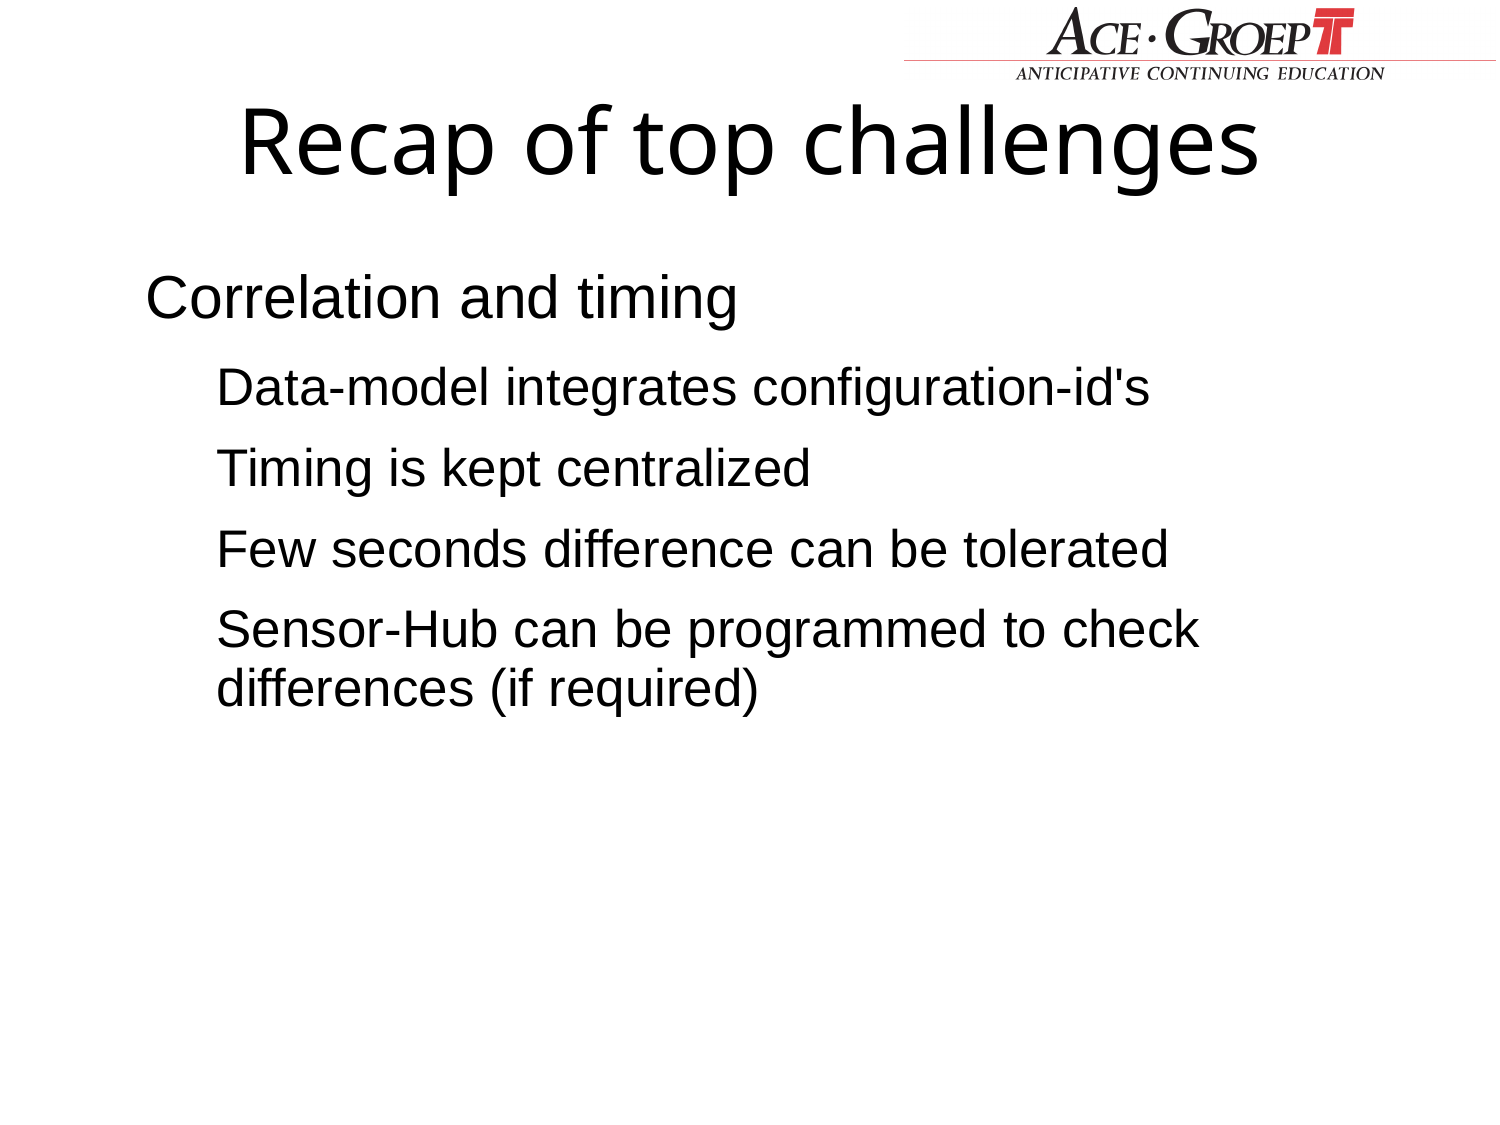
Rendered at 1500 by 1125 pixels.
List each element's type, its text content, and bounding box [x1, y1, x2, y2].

list Correlation and timing Data-model integrates configuration-id's Timing is kept centralized Few seconds difference can be tolerated Sensor-Hub can be programmed to check differences (if required) [75, 263, 1425, 916]
picture [904, 7, 1496, 80]
title Recap of top challenges [75, 44, 1425, 233]
